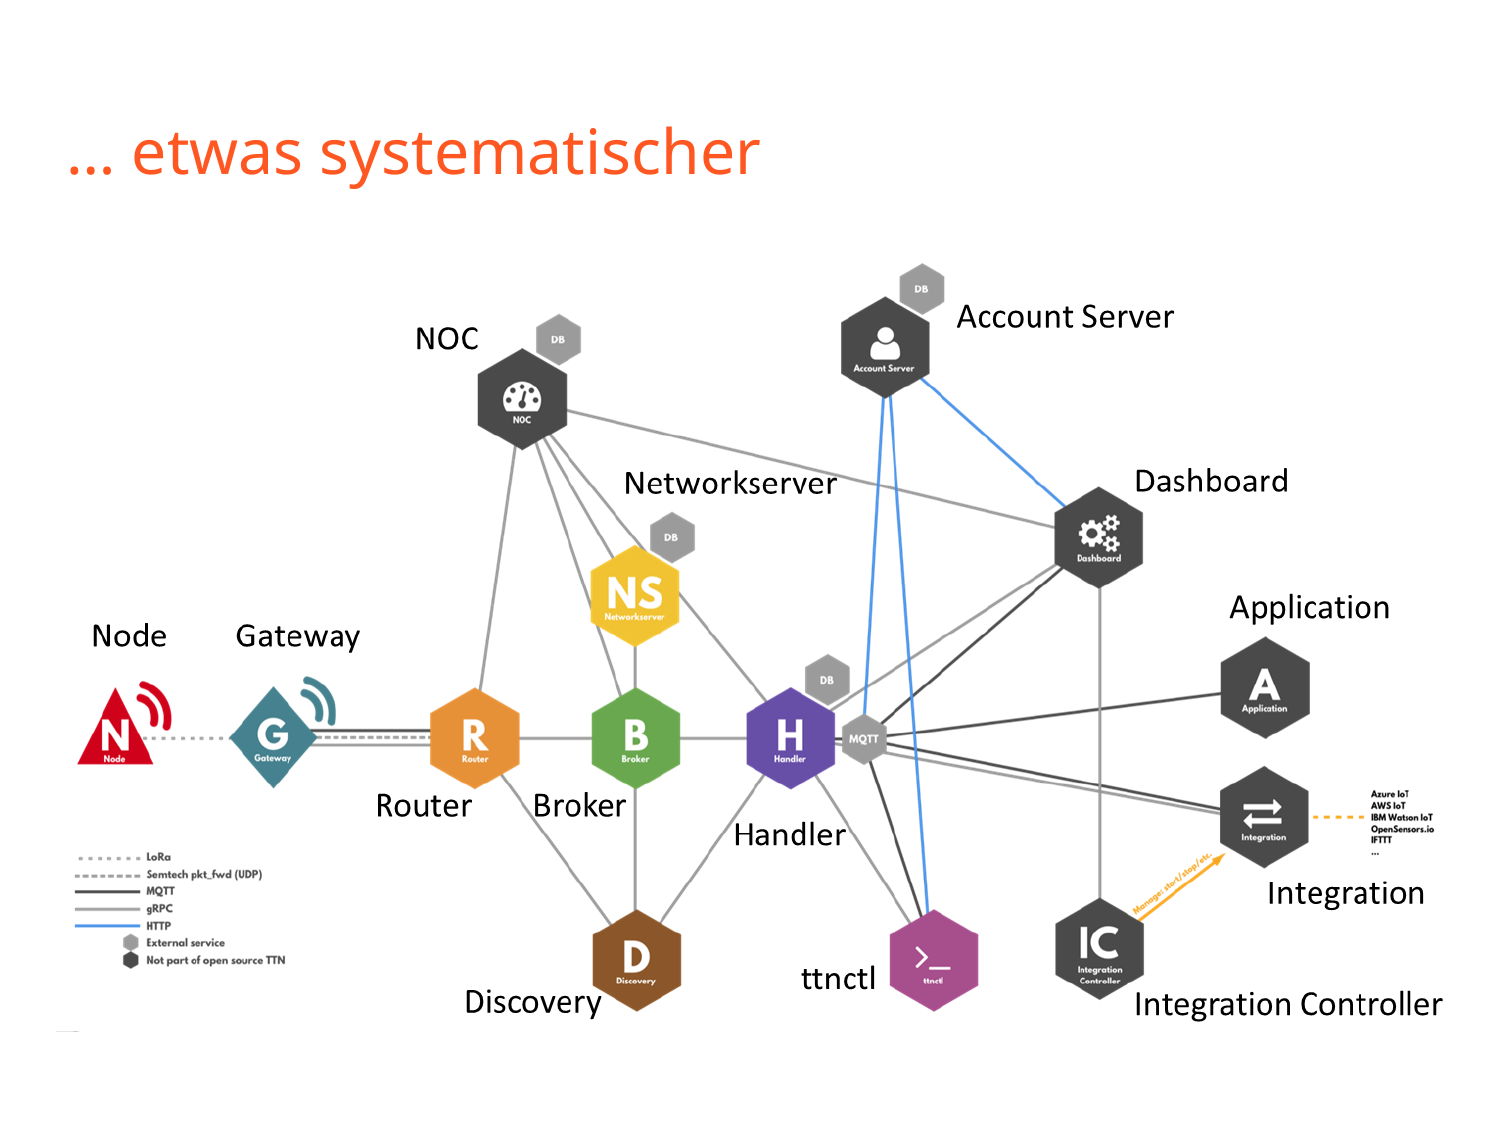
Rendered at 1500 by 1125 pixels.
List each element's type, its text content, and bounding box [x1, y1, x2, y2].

title … etwas systematischer [51, 97, 1449, 223]
picture [56, 237, 1454, 1032]
